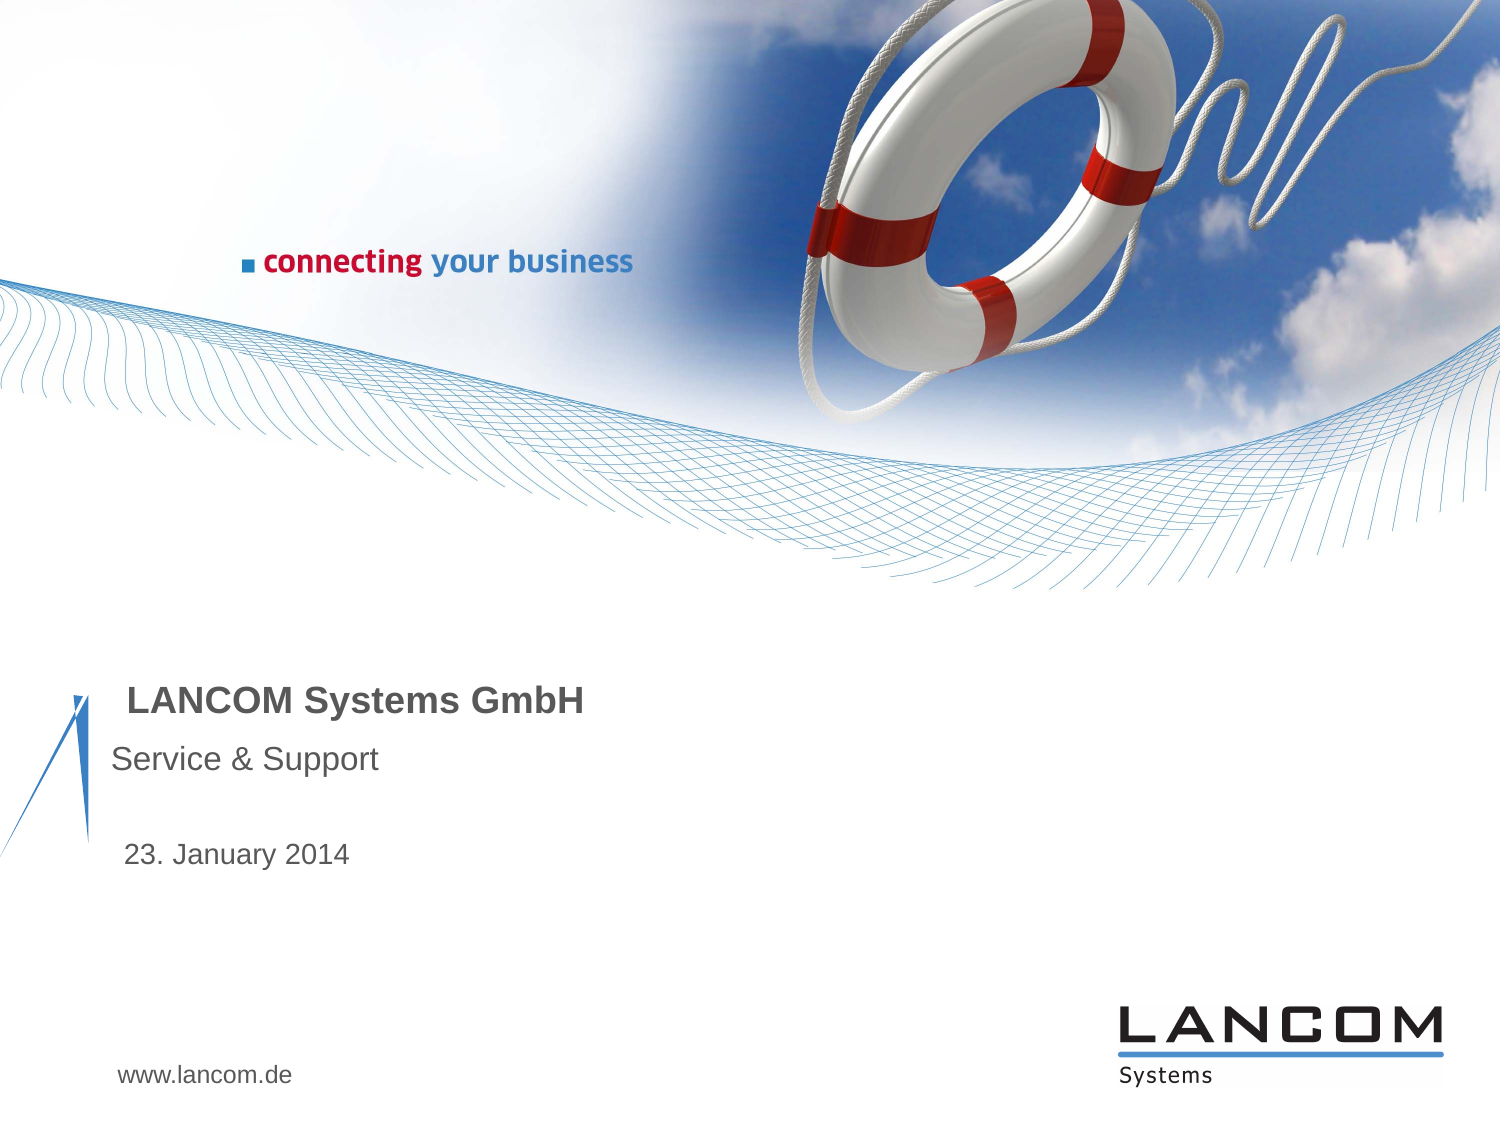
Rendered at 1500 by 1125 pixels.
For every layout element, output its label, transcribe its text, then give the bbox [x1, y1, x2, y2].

picture [0, 0, 1500, 708]
subtitle Service & Support [95, 729, 1146, 857]
picture [1117, 1006, 1444, 1088]
list LANCOM Systems GmbH [111, 667, 1223, 729]
list 23. January 2014 [109, 827, 1144, 883]
